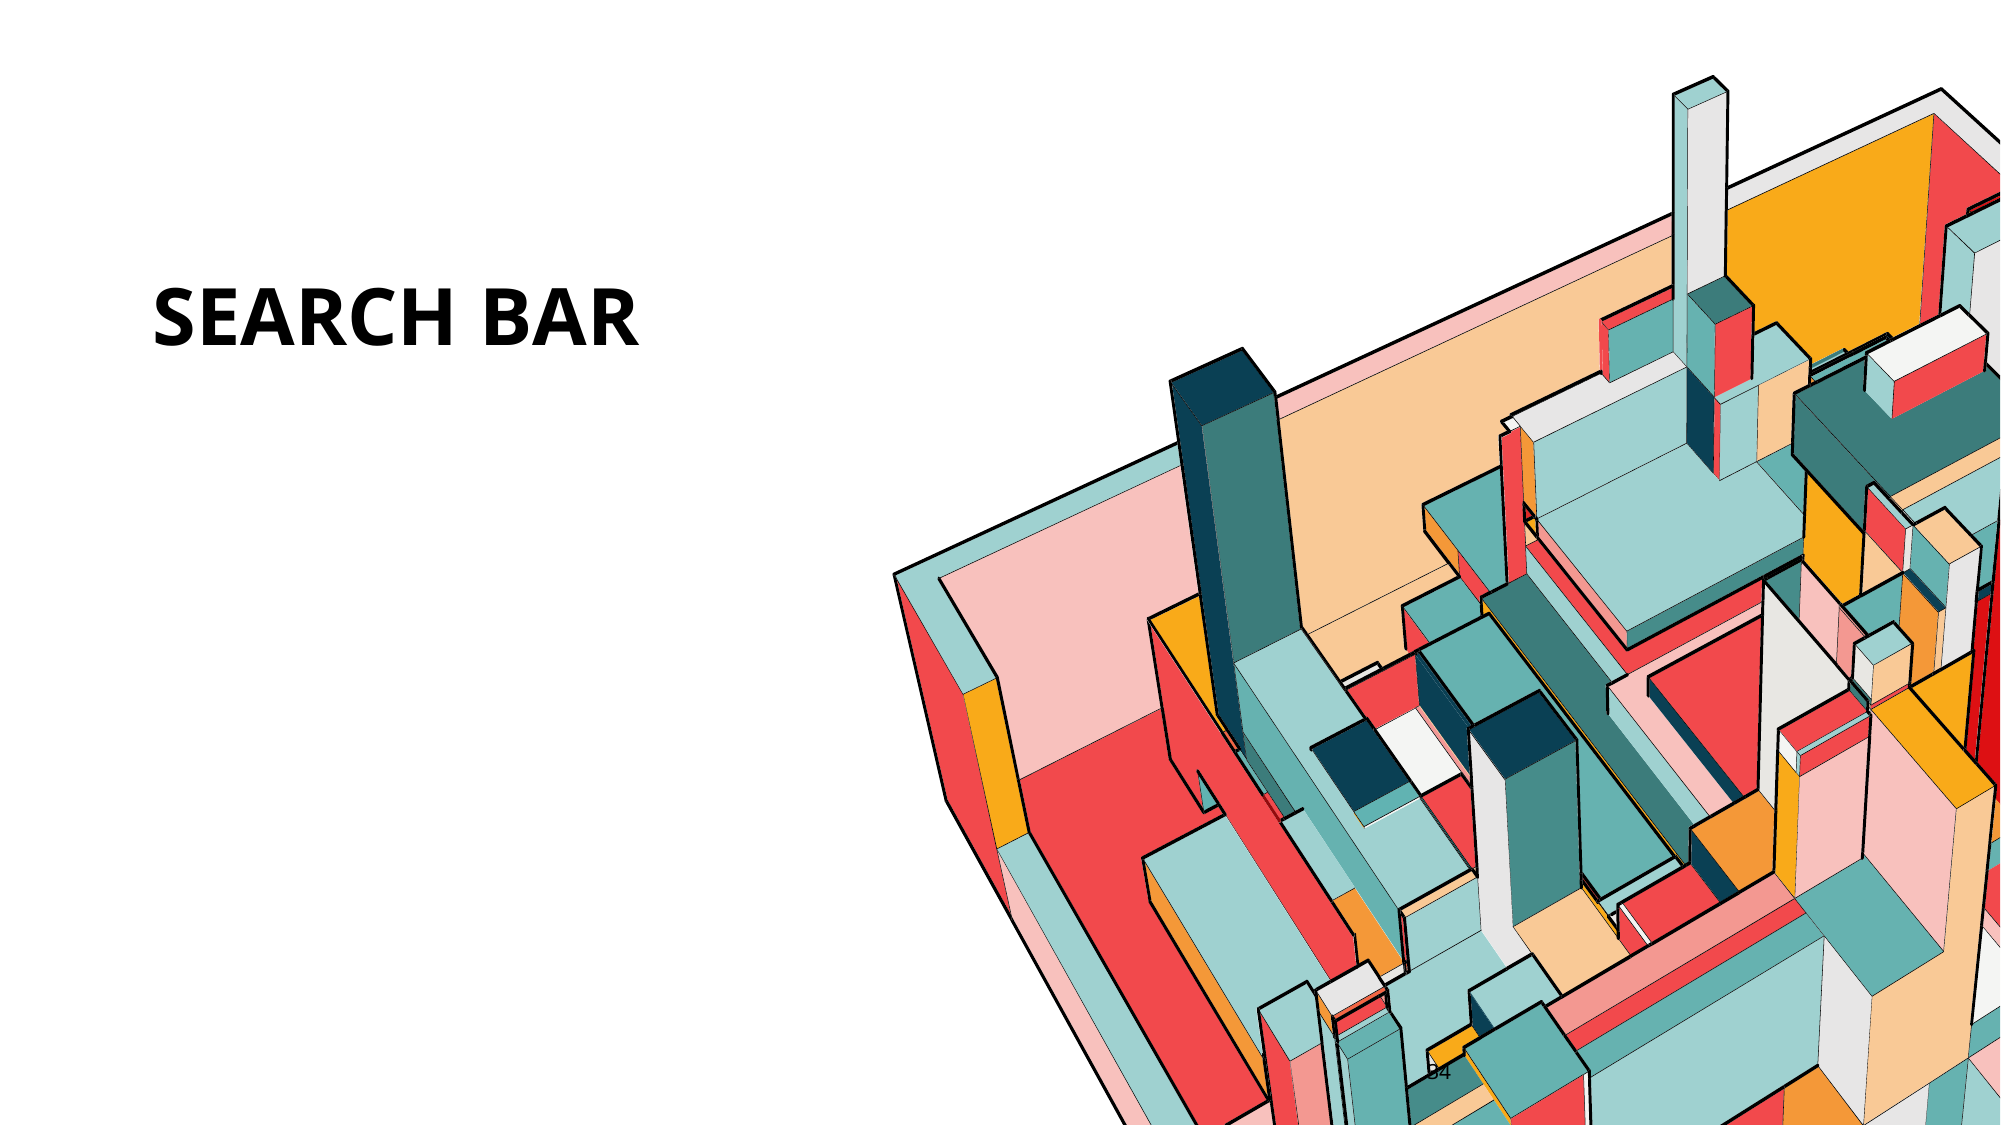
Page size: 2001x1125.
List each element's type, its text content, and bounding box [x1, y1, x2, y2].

text_box 19 [1412, 1042, 1863, 1103]
title Search bar [137, 211, 813, 429]
